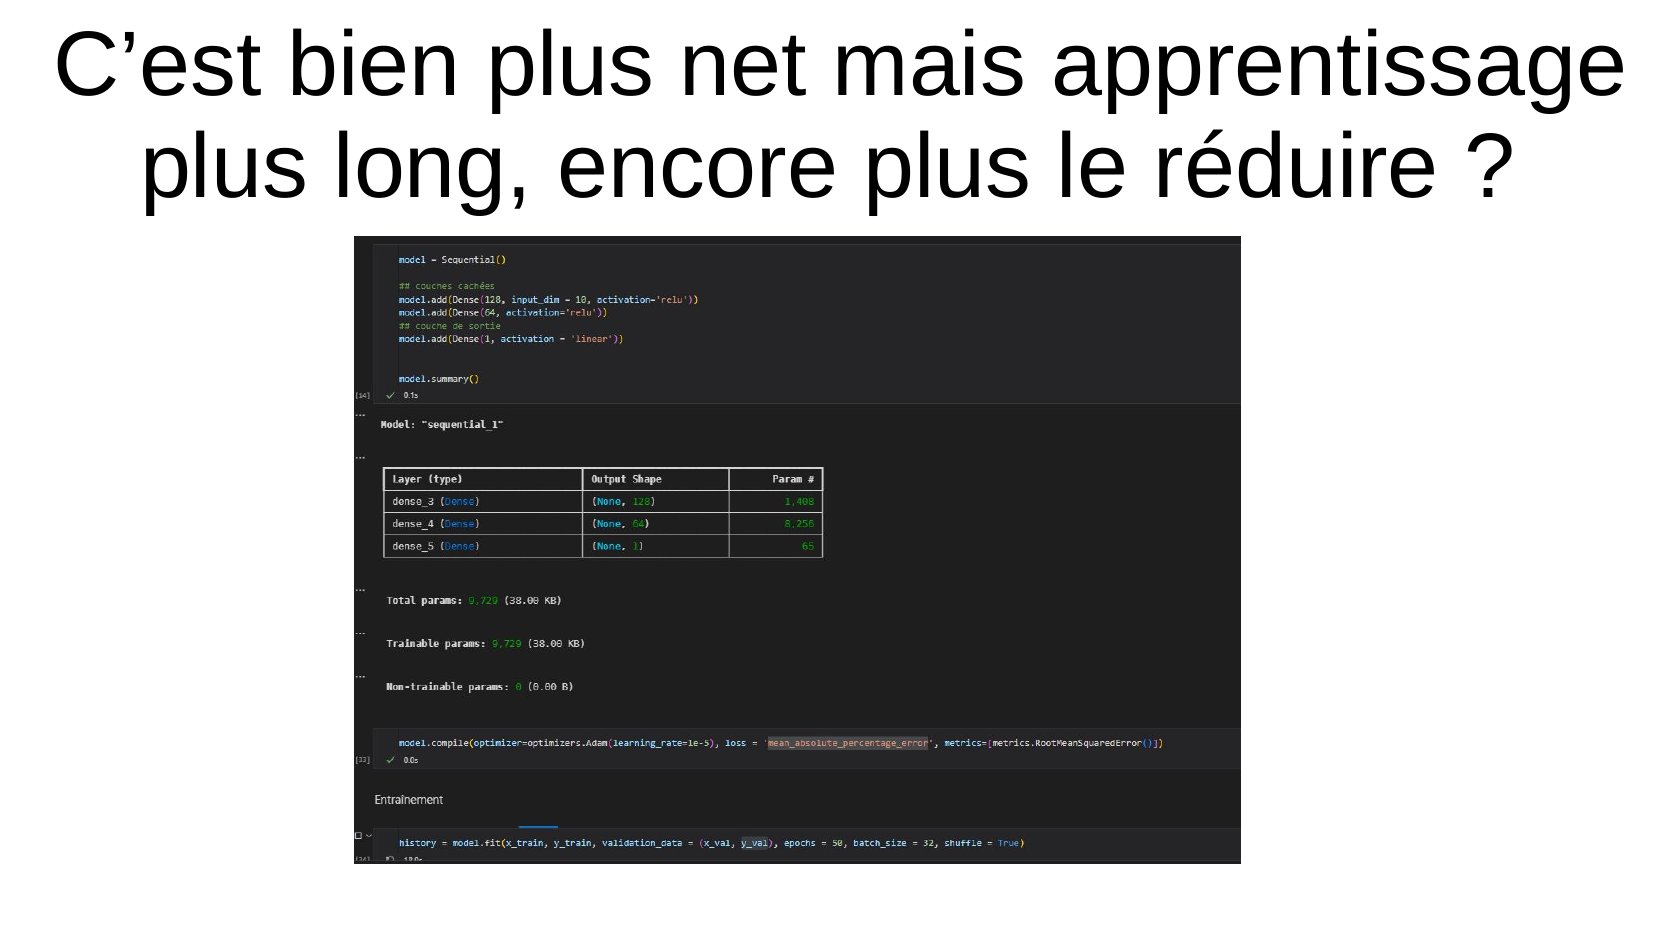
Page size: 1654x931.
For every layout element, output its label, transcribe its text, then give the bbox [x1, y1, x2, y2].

title C’est bien plus net mais apprentissage plus long, encore plus le réduire ? [0, 0, 1654, 269]
picture [354, 236, 1241, 865]
